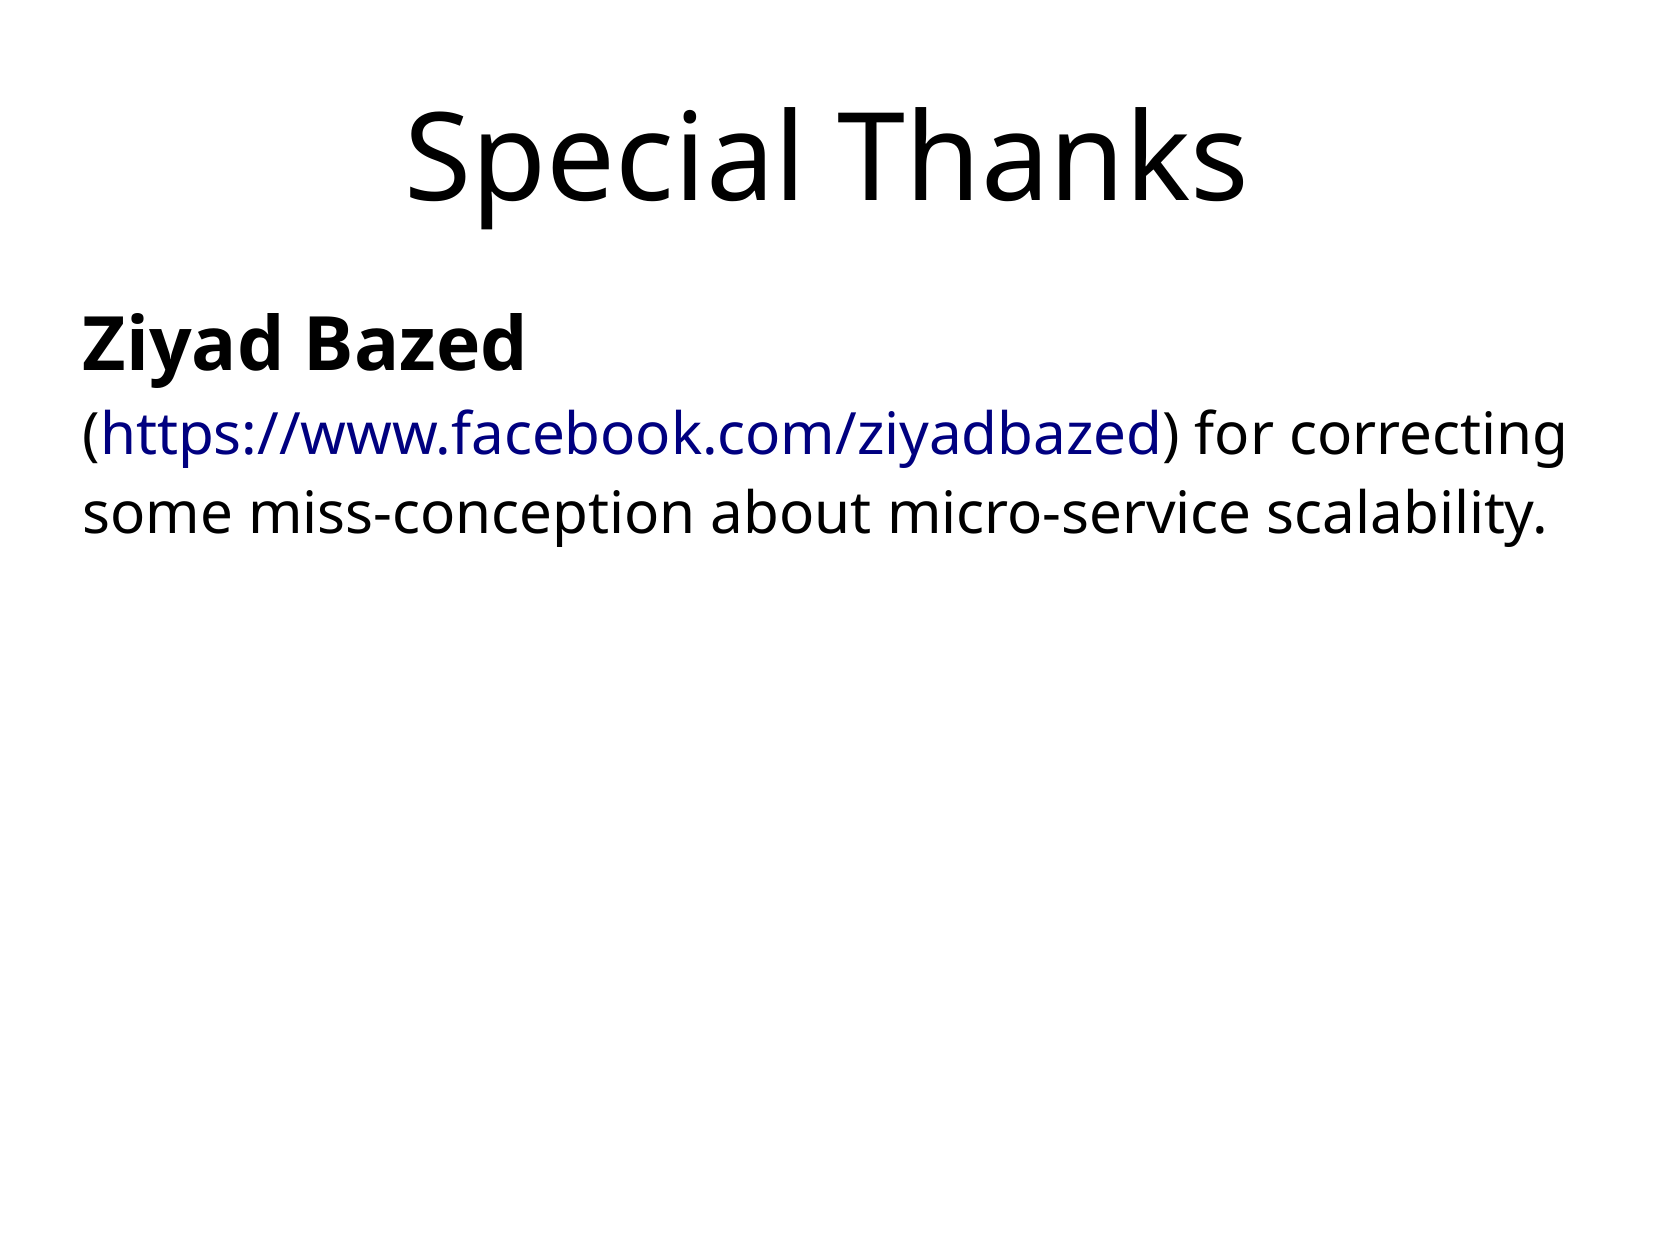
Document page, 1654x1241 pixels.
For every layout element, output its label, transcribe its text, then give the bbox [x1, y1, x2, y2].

title Special Thanks [82, 49, 1571, 257]
list Ziyad Bazed (https://www.facebook.com/ziyadbazed) for correcting some miss-conception about micro-service scalability. [82, 290, 1571, 1010]
